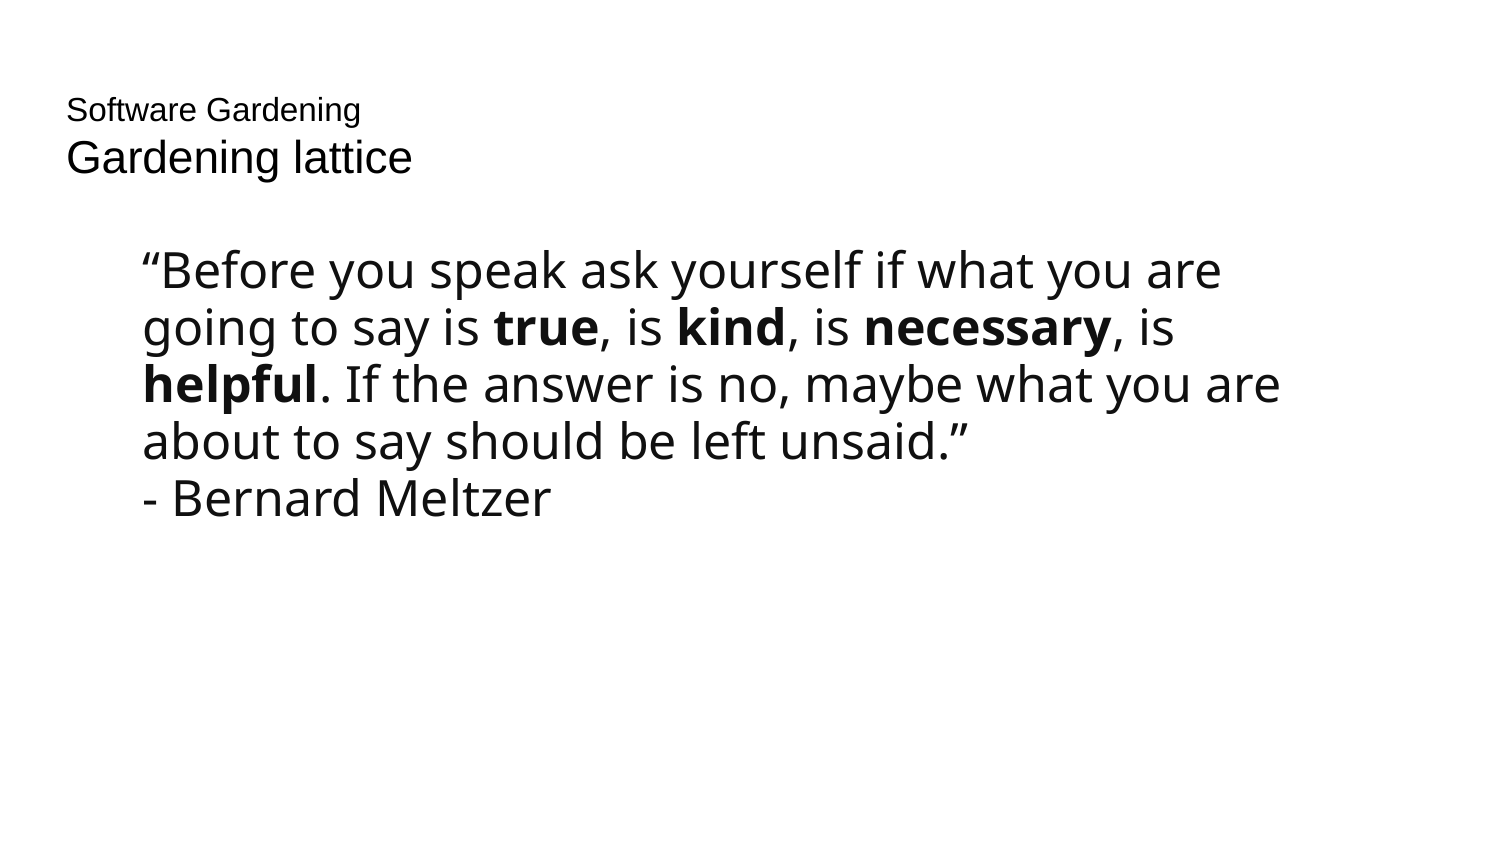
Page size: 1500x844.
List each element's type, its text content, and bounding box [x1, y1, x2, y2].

list “Before you speak ask yourself if what you are going to say is true, is kind, is necessary, is helpful. If the answer is no, maybe what you are about to say should be left unsaid.” - Bernard Meltzer [127, 228, 1373, 708]
text_box Software Gardening Gardening lattice [51, 72, 1449, 199]
